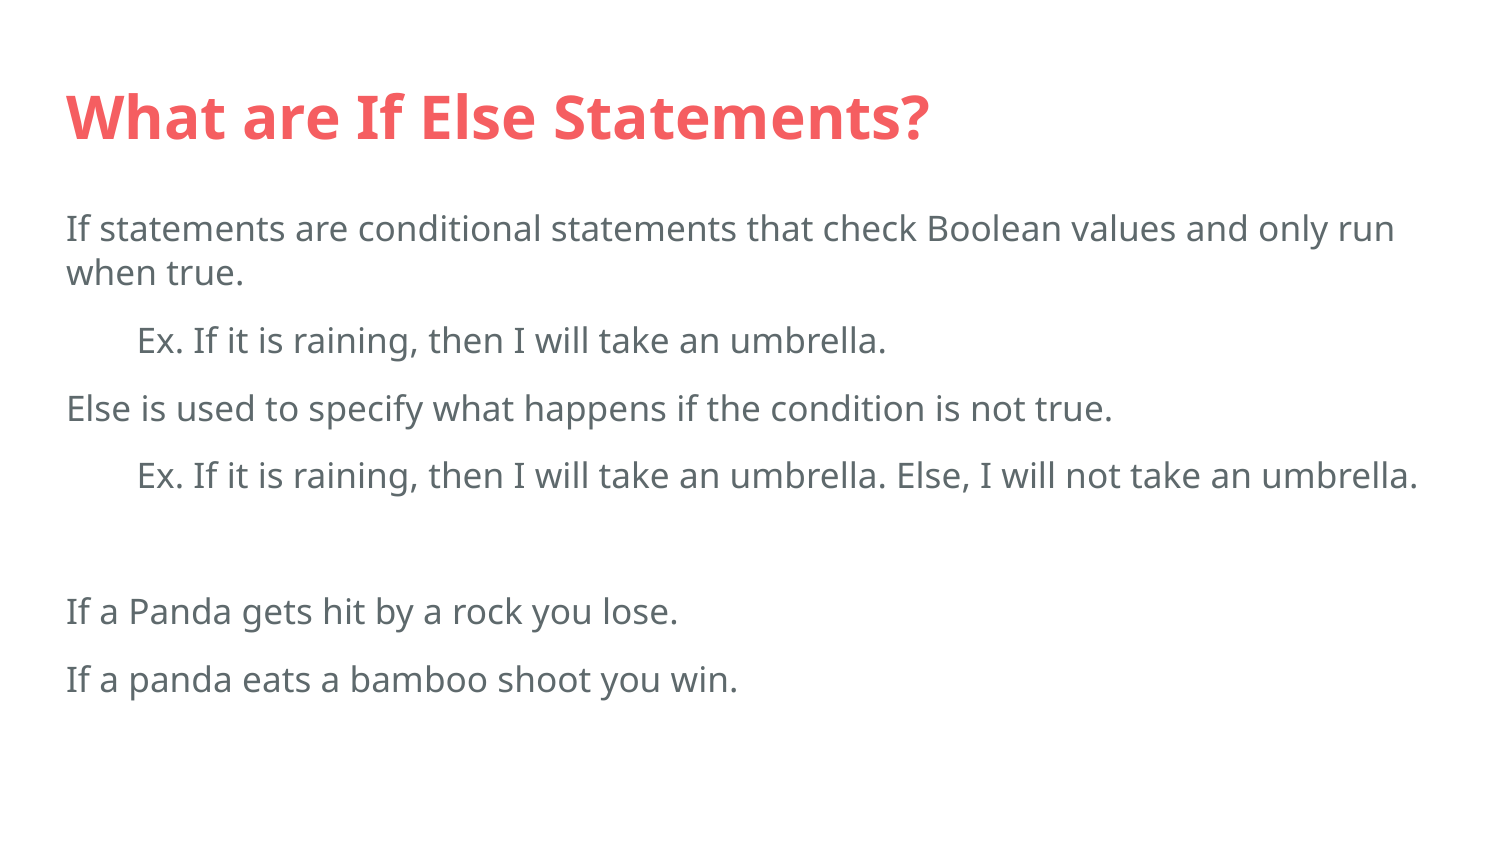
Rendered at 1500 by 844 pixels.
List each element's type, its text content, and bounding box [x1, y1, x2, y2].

list If statements are conditional statements that check Boolean values and only run when true. Ex. If it is raining, then I will take an umbrella. Else is used to specify what happens if the condition is not true. Ex. If it is raining, then I will take an umbrella. Else, I will not take an umbrella. If a Panda gets hit by a rock you lose. If a panda eats a bamboo shoot you win. [51, 189, 1449, 750]
title What are If Else Statements? [51, 64, 1449, 167]
